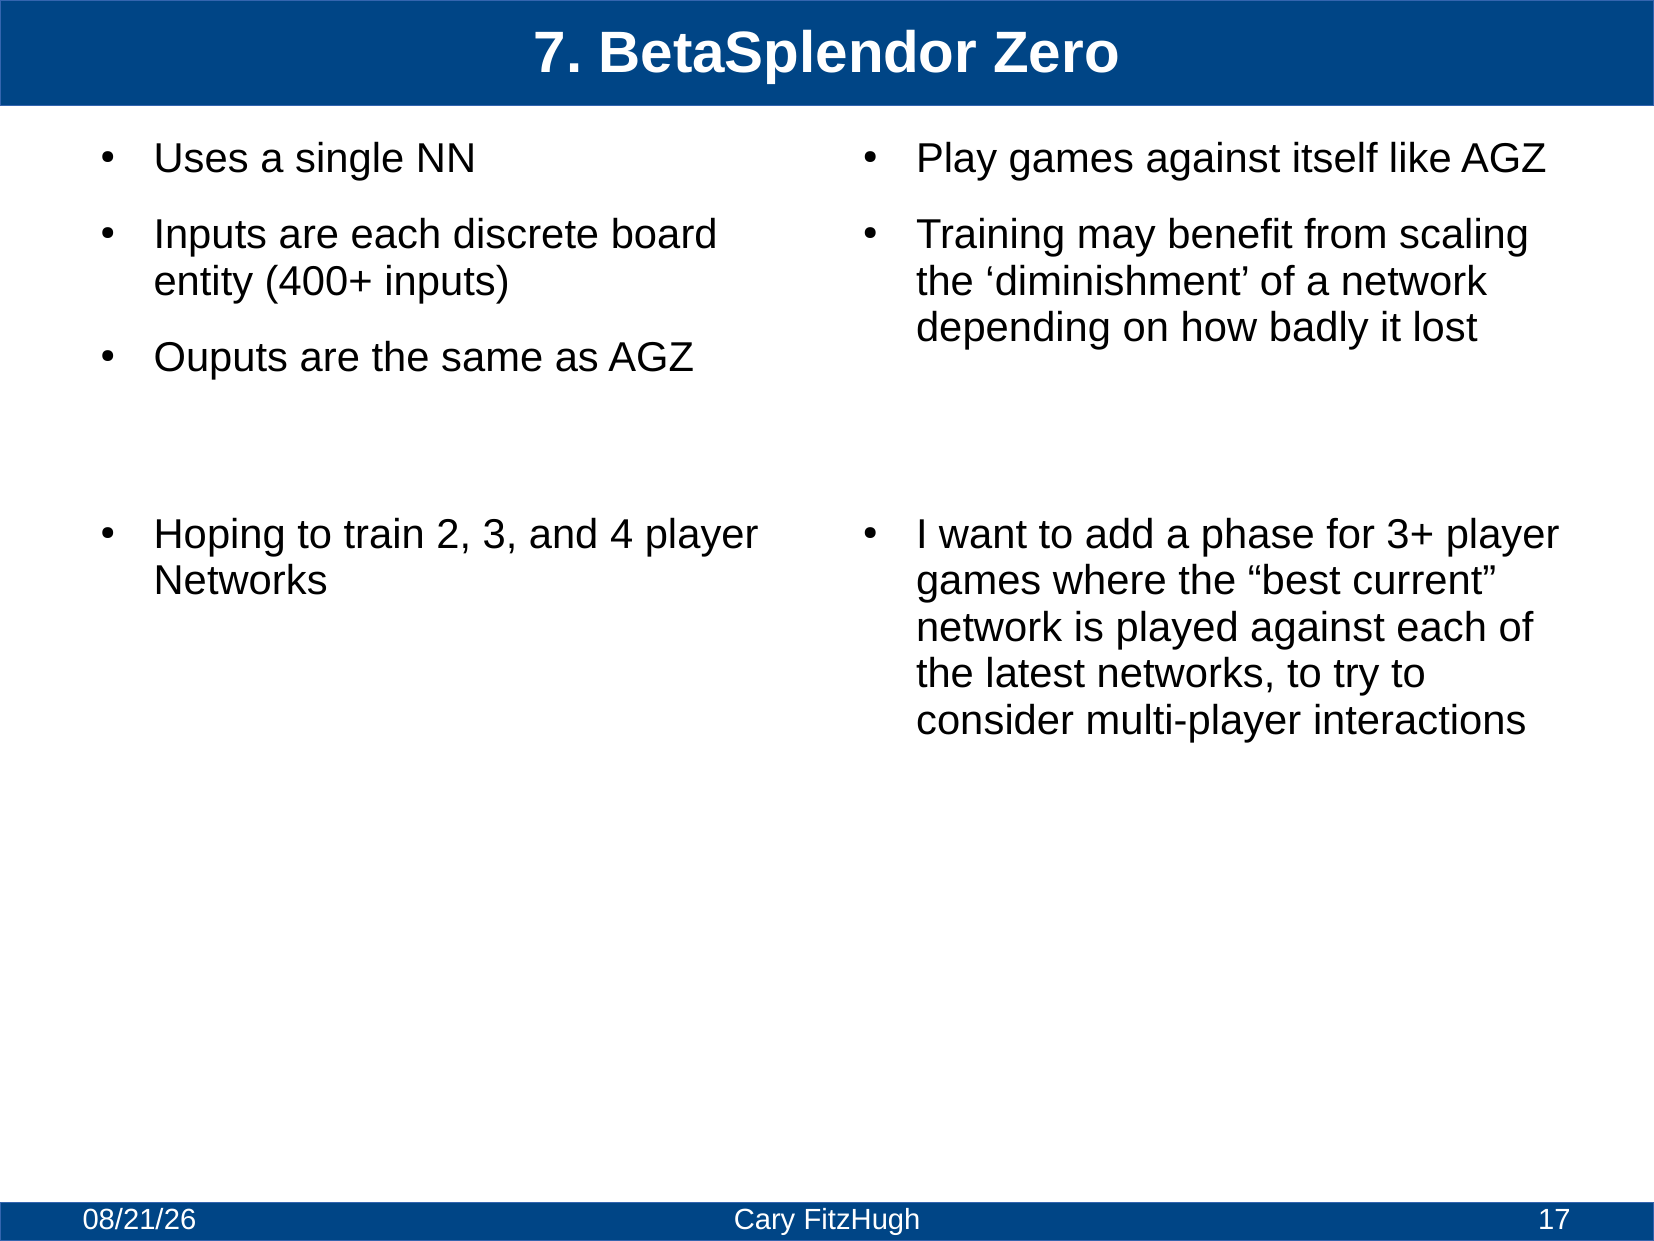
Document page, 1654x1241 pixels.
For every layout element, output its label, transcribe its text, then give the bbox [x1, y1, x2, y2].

list I want to add a phase for 3+ player games where the “best current” network is played against each of the latest networks, to try to consider multi-player interactions [845, 510, 1572, 854]
list Uses a single NN Inputs are each discrete board entity (400+ inputs) Ouputs are the same as AGZ [82, 135, 809, 479]
title 7. BetaSplendor Zero [0, 0, 1654, 106]
list Play games against itself like AGZ Training may benefit from scaling the ‘diminishment’ of a network depending on how badly it lost [845, 135, 1572, 479]
list Hoping to train 2, 3, and 4 player Networks [82, 510, 809, 854]
